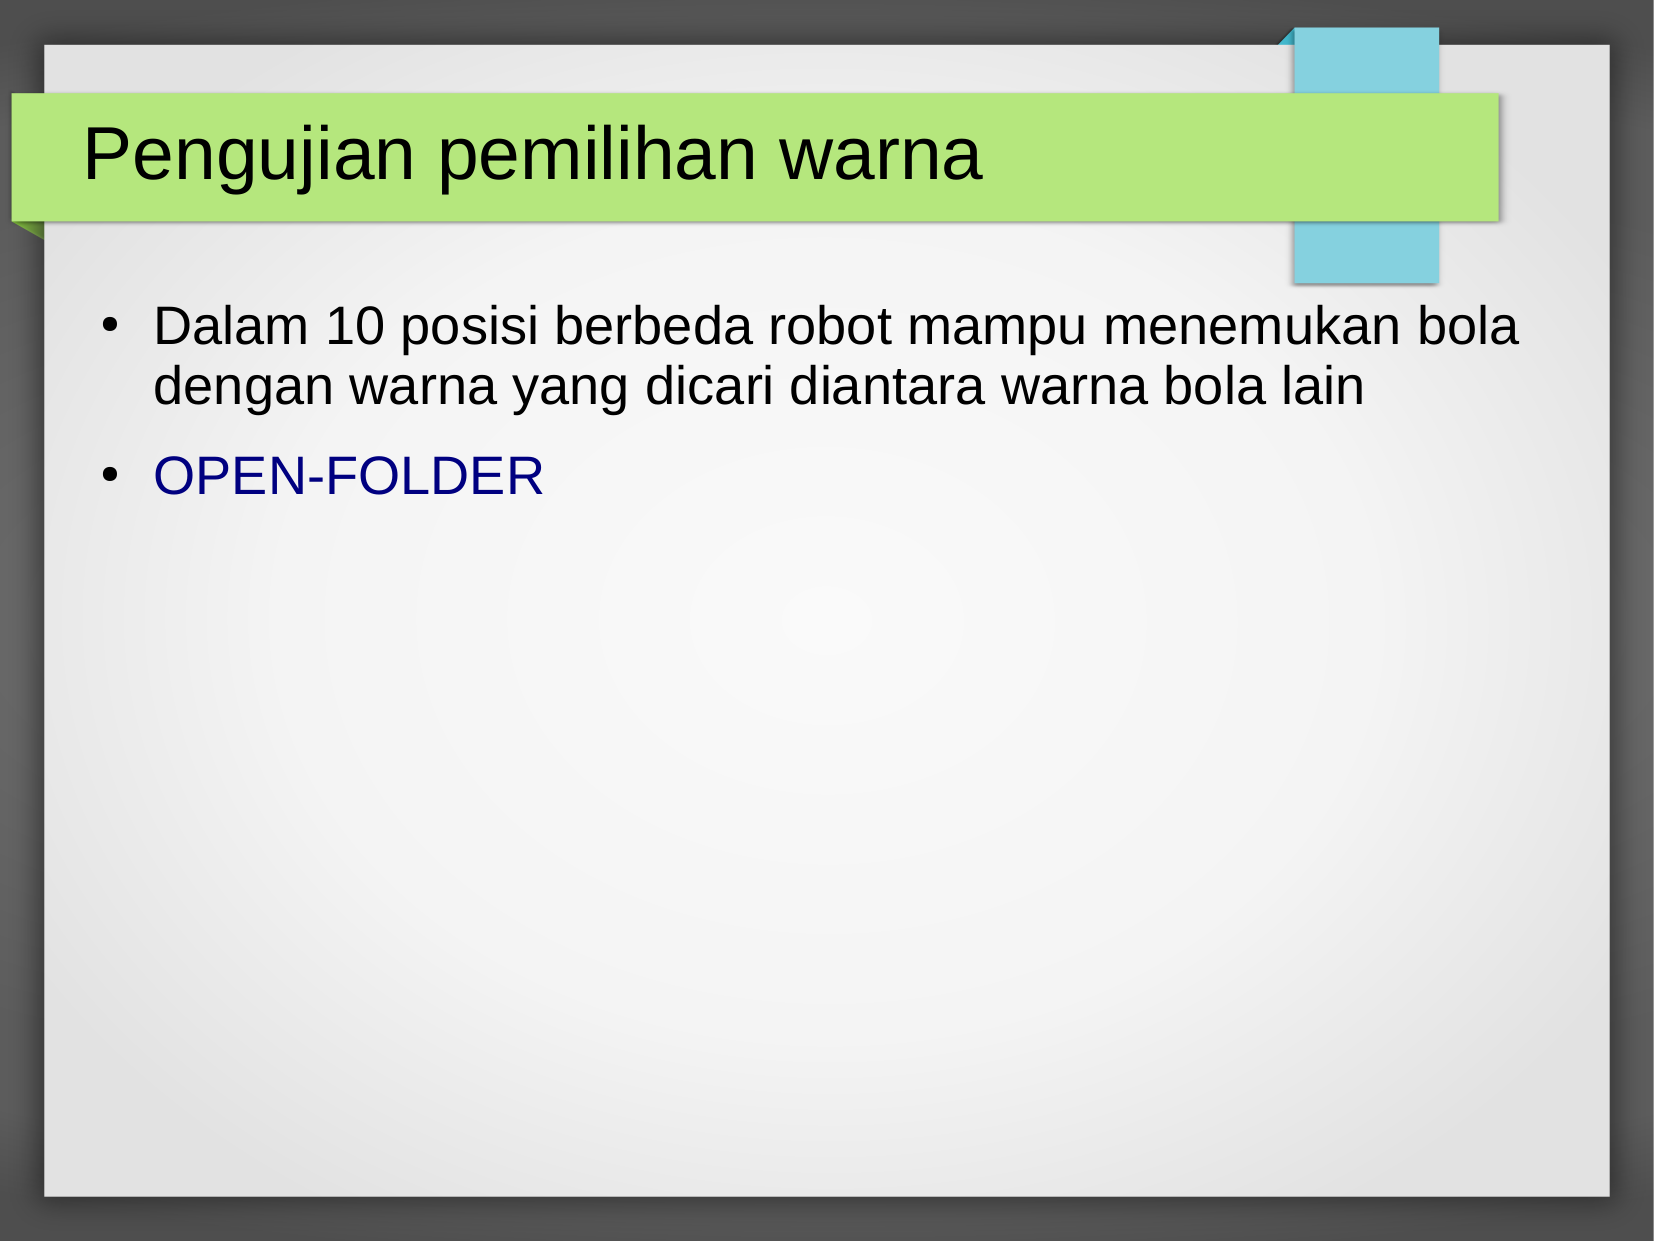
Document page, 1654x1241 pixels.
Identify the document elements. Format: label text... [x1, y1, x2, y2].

picture [0, 0, 1654, 1241]
title Pengujian pemilihan warna [82, 94, 1264, 213]
list Dalam 10 posisi berbeda robot mampu menemukan bola dengan warna yang dicari diantara warna bola lain OPEN-FOLDER [82, 295, 1571, 1015]
